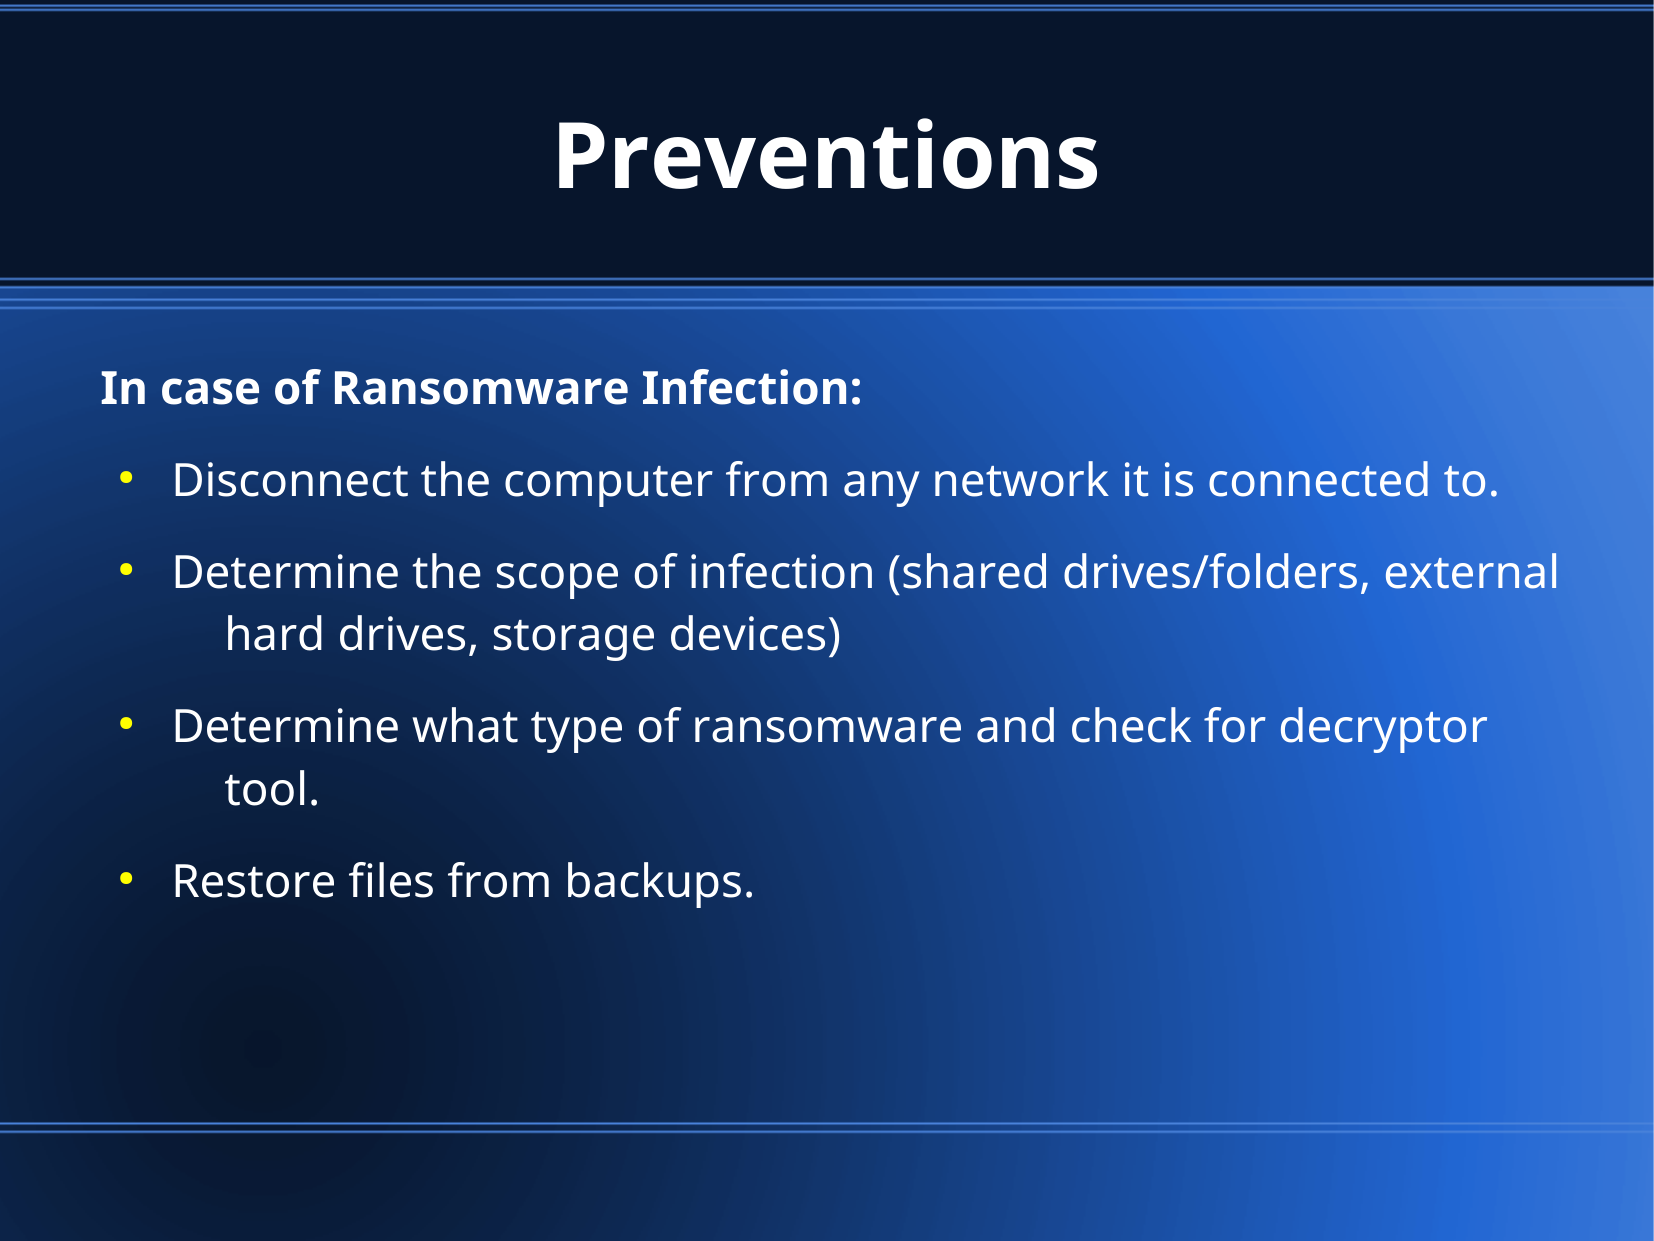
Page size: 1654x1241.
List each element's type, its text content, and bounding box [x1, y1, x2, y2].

picture [0, 0, 1654, 1241]
list In case of Ransomware Infection: Disconnect the computer from any network it is connected to. Determine the scope of infection (shared drives/folders, external hard drives, storage devices) Determine what type of ransomware and check for decryptor tool. Restore files from backups. [82, 355, 1571, 1075]
title Preventions [82, 49, 1571, 257]
